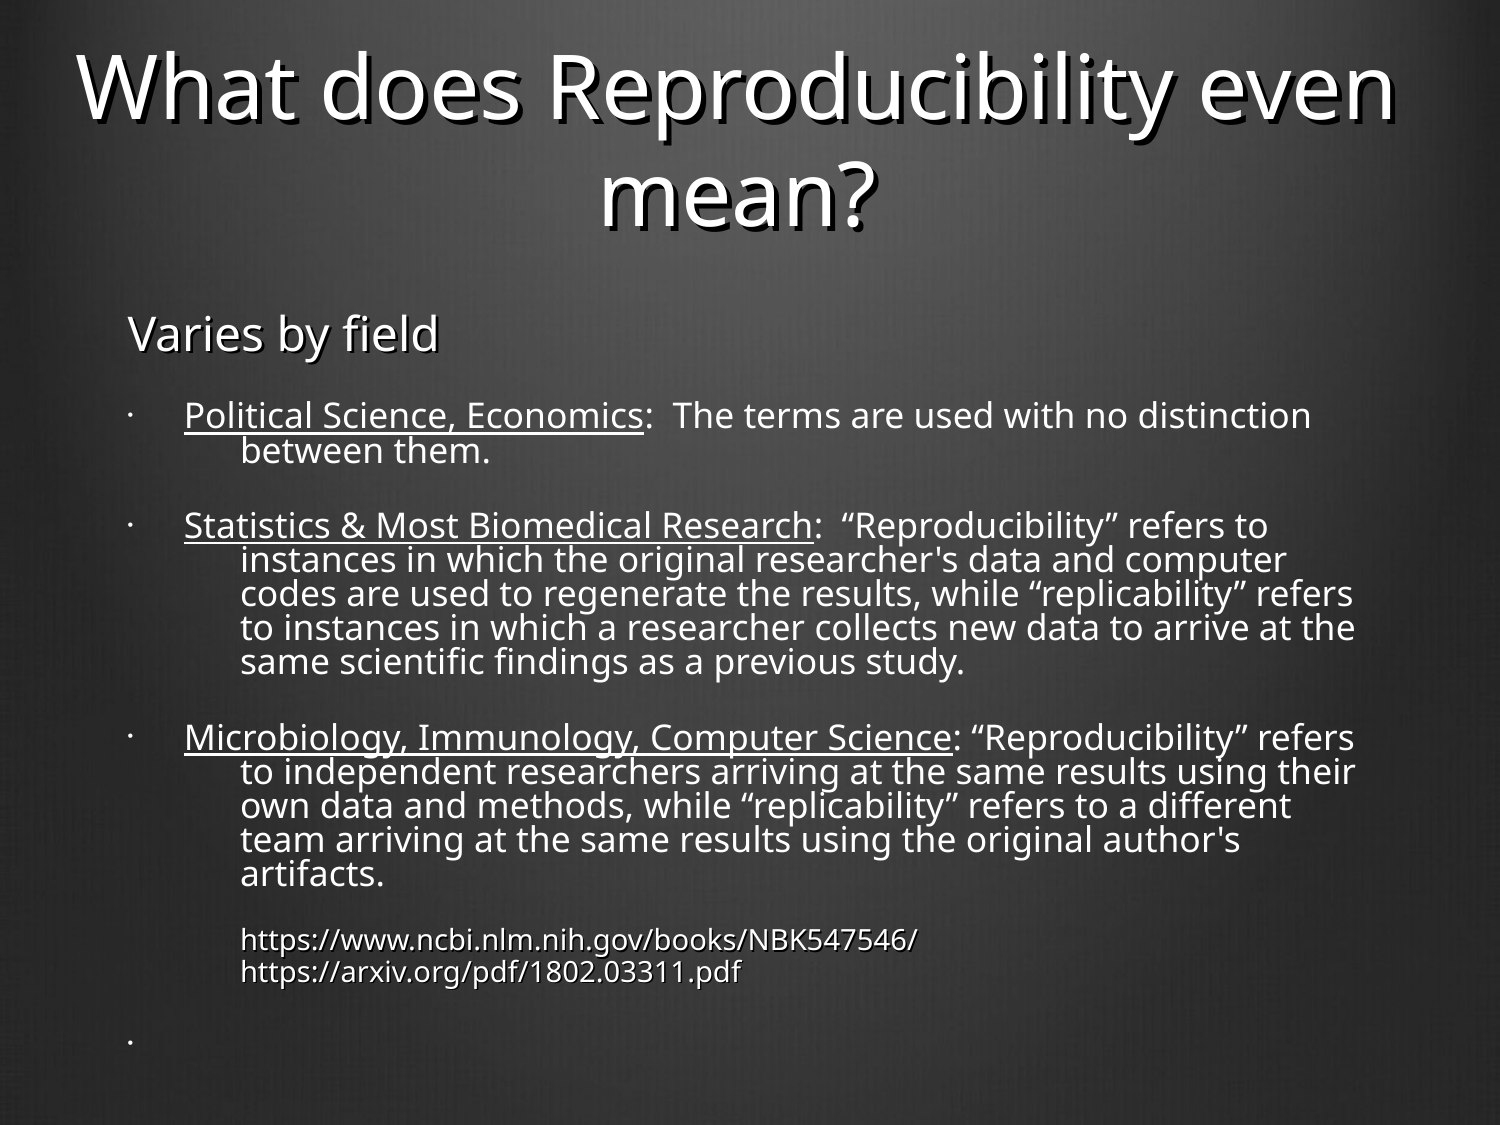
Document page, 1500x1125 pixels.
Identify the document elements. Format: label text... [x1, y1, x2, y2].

title What does Reproducibility even mean? [0, 19, 1474, 255]
list Varies by field Political Science, Economics: The terms are used with no distinction between them. Statistics & Most Biomedical Research: “Reproducibility” refers to instances in which the original researcher's data and computer codes are used to regenerate the results, while “replicability” refers to instances in which a researcher collects new data to arrive at the same scientific findings as a previous study. Microbiology, Immunology, Computer Science: “Reproducibility” refers to independent researchers arriving at the same results using their own data and methods, while “replicability” refers to a different team arriving at the same results using the original author's artifacts. https://www.ncbi.nlm.nih.gov/books/NBK547546/ https://arxiv.org/pdf/1802.03311.pdf [112, 306, 1388, 1005]
